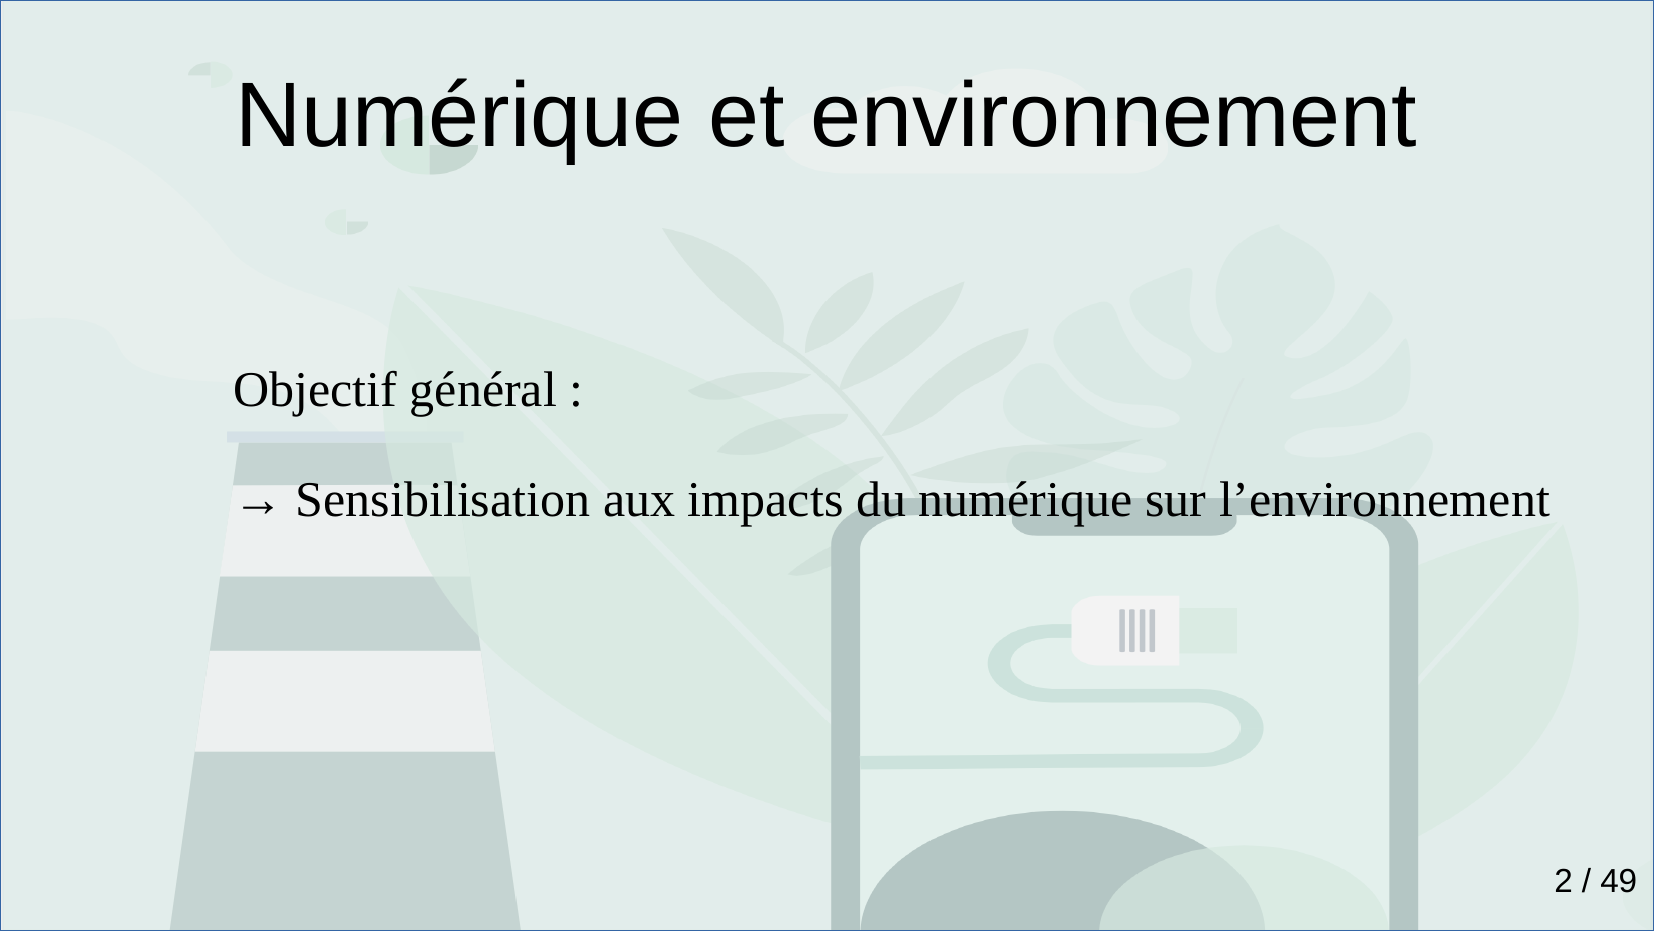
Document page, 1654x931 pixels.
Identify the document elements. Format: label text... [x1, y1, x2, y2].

text_box [0, 0, 1654, 931]
title Numérique et environnement [82, 37, 1571, 193]
text_box Objectif général : → Sensibilisation aux impacts du numérique sur l’environnement [218, 354, 1623, 591]
text_box <number> / 49 [118, 855, 1630, 926]
